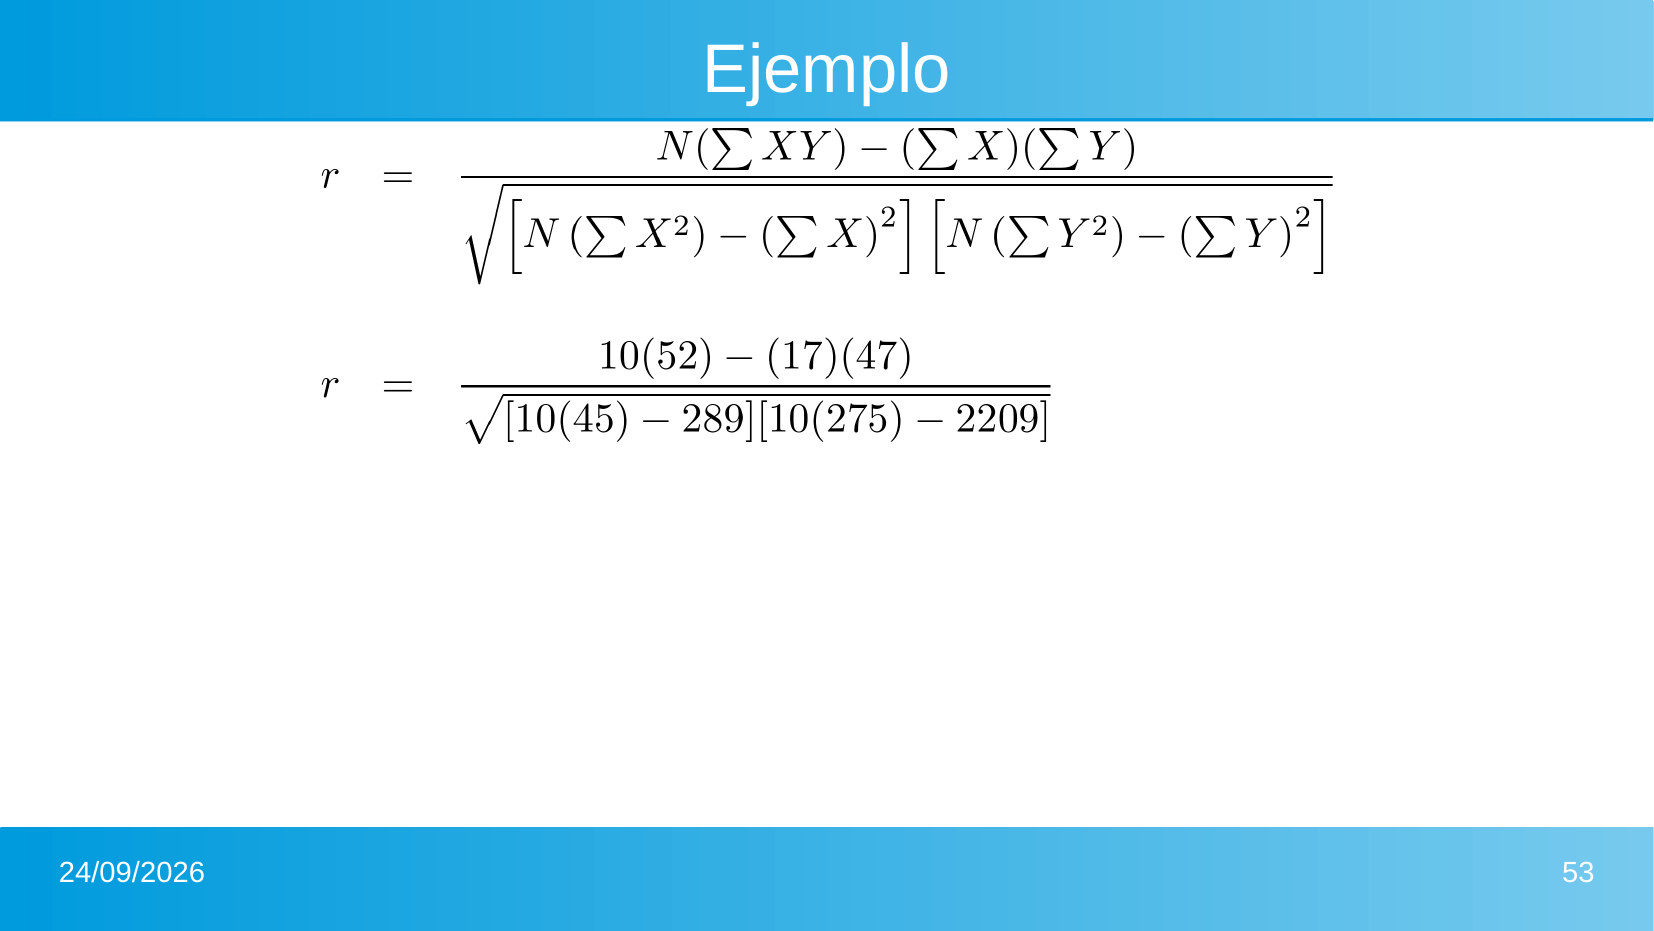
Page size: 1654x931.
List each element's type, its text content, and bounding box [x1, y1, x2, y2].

picture [321, 128, 1333, 465]
title Ejemplo [59, 29, 1595, 108]
